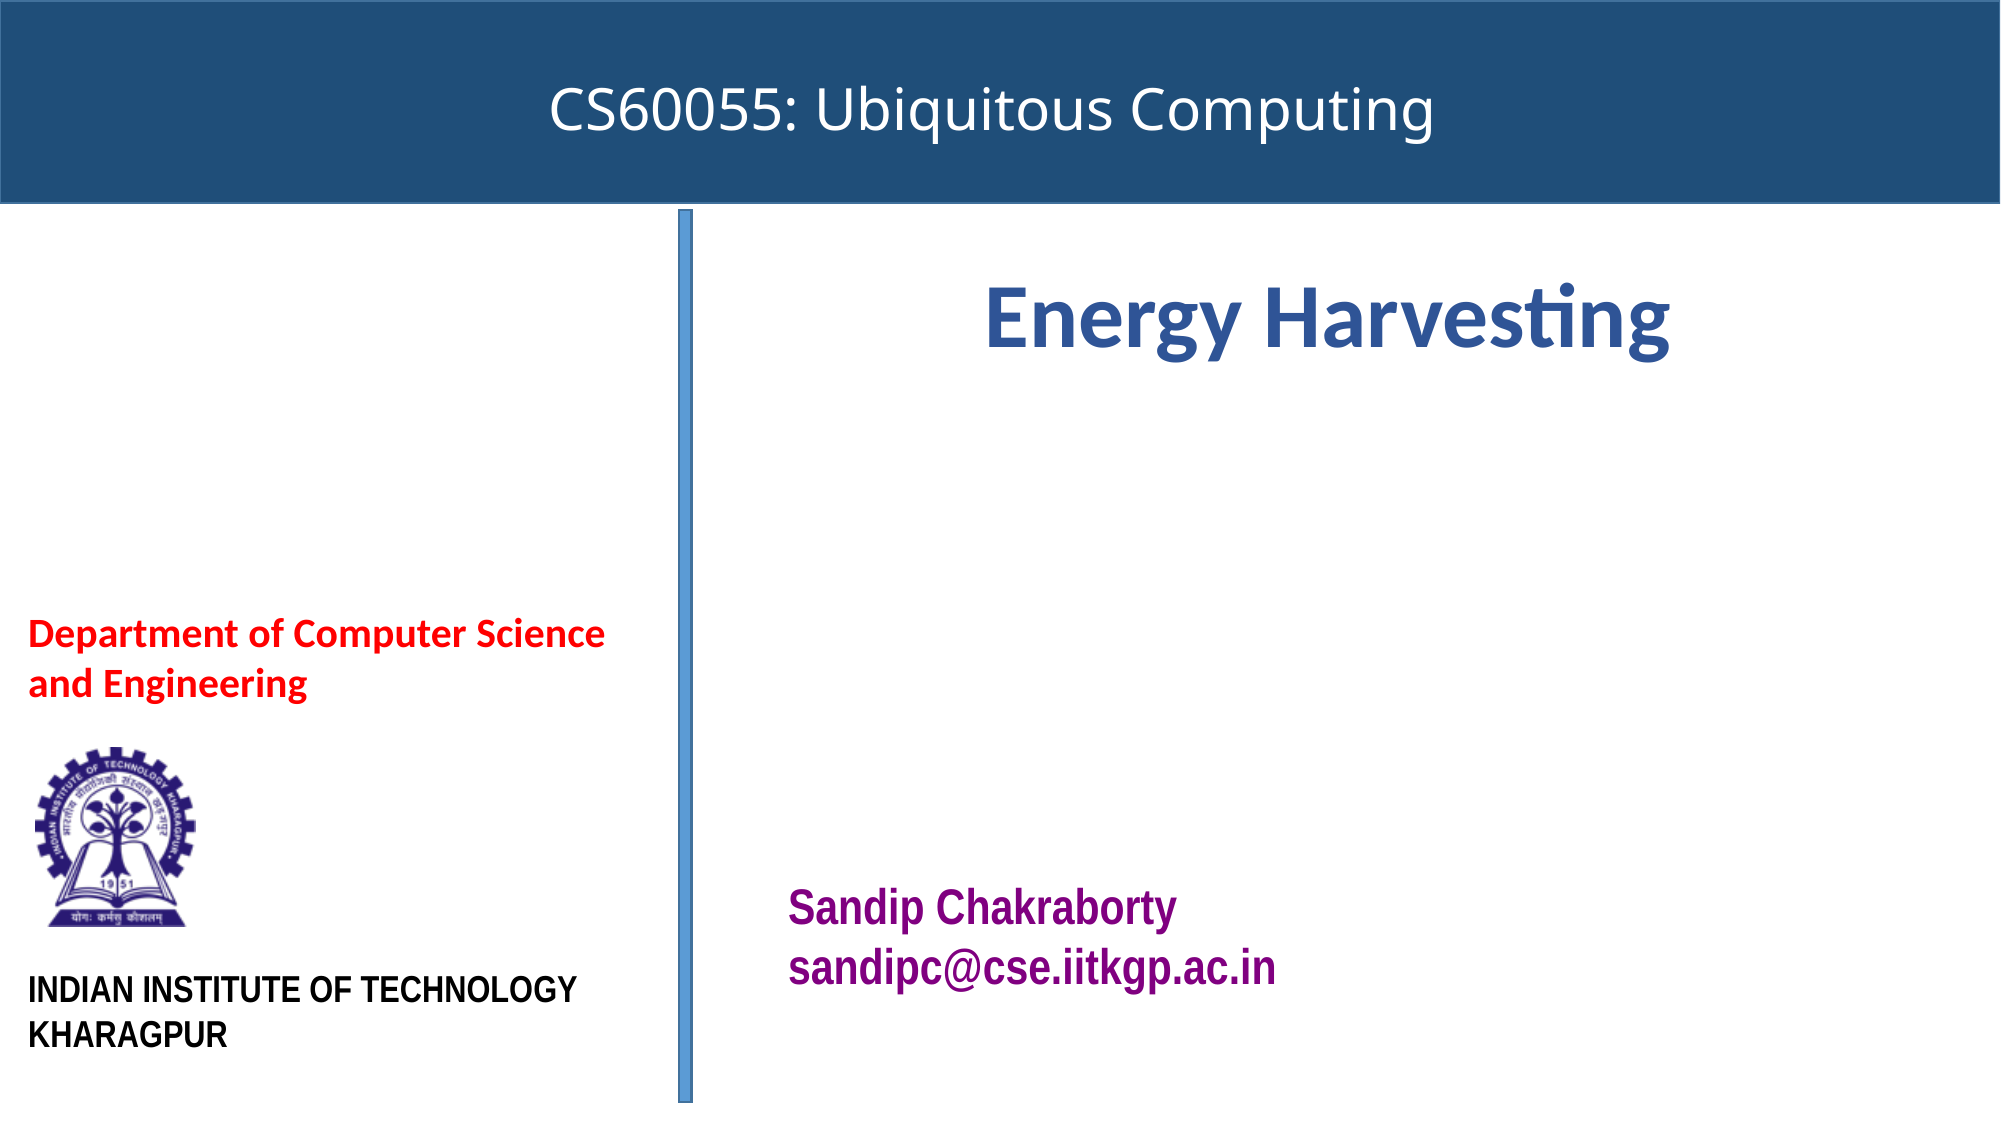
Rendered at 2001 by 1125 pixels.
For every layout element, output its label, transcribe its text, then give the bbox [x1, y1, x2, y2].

title CS60055: Ubiquitous Computing [0, 10, 2000, 200]
text_box Energy Harvesting [693, 247, 1963, 375]
